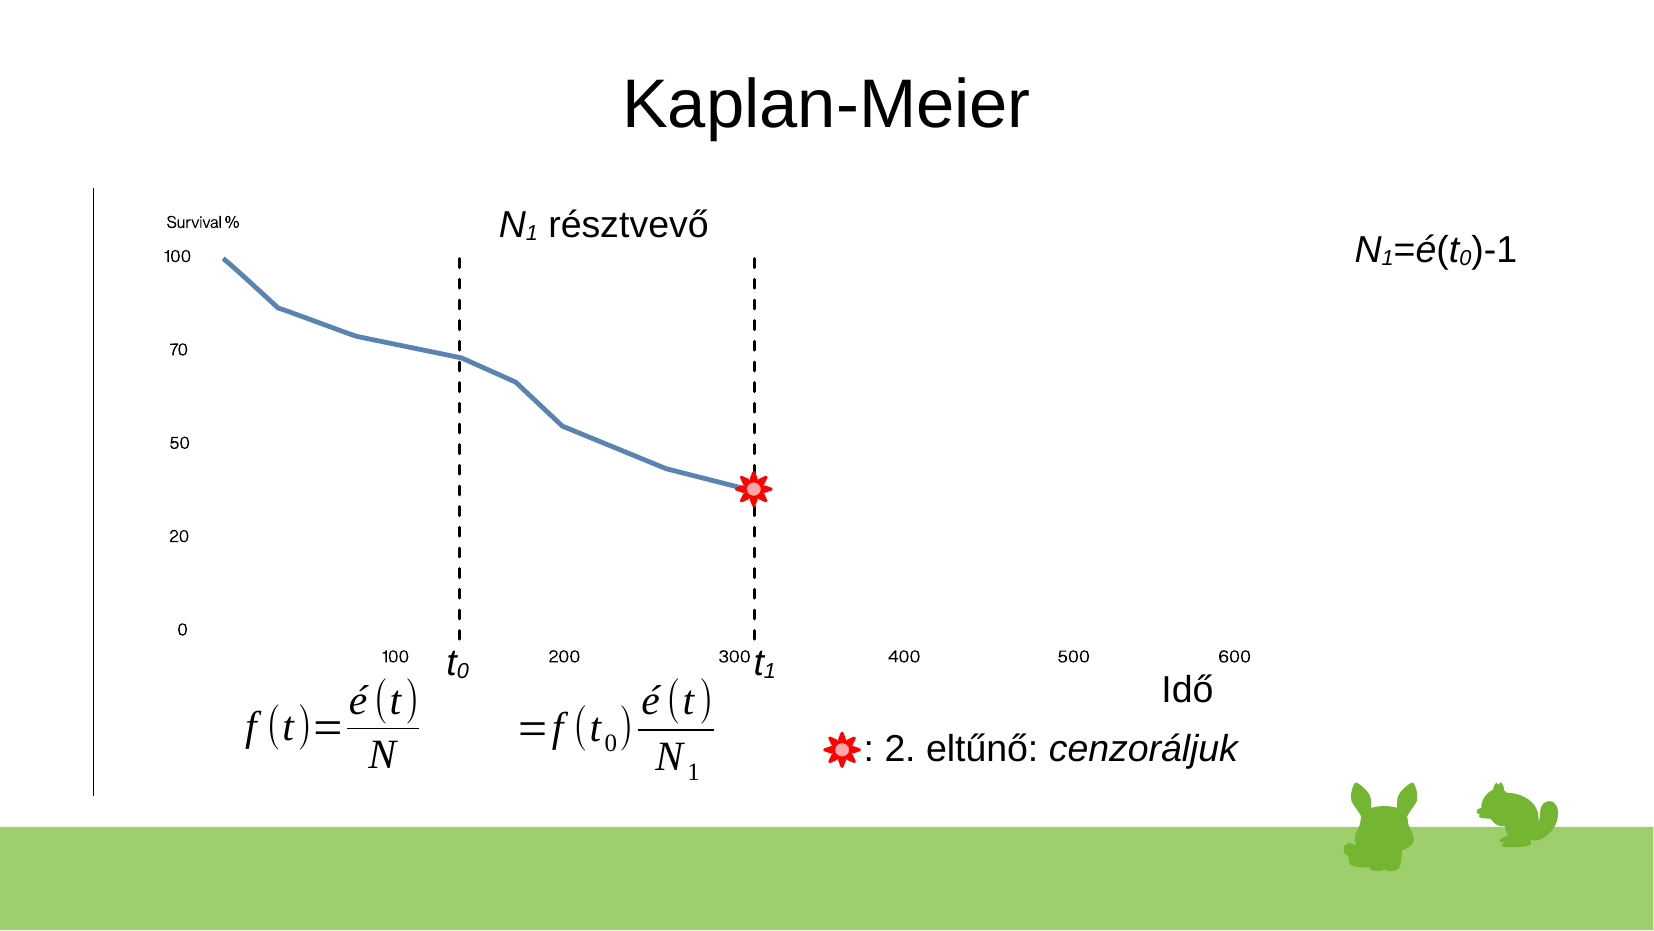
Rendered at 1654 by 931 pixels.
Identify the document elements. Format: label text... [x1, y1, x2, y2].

text_box t0 [431, 634, 505, 691]
chart [515, 676, 717, 786]
text_box [741, 472, 767, 506]
text_box [764, 486, 772, 492]
text_box [736, 486, 744, 492]
text_box Idő [1146, 661, 1288, 719]
picture [92, 188, 1320, 796]
text_box N1 résztvevő [484, 196, 786, 254]
chart [243, 676, 421, 777]
text_box [852, 747, 860, 753]
text_box [829, 738, 855, 767]
text_box [839, 733, 845, 740]
text_box t1 [738, 634, 812, 691]
text_box [824, 747, 832, 753]
title Kaplan-Meier [88, 29, 1565, 178]
text_box N1=é(t0)-1 [1339, 221, 1641, 610]
text_box : 2. eltűnő: cenzoráljuk [775, 719, 1419, 819]
